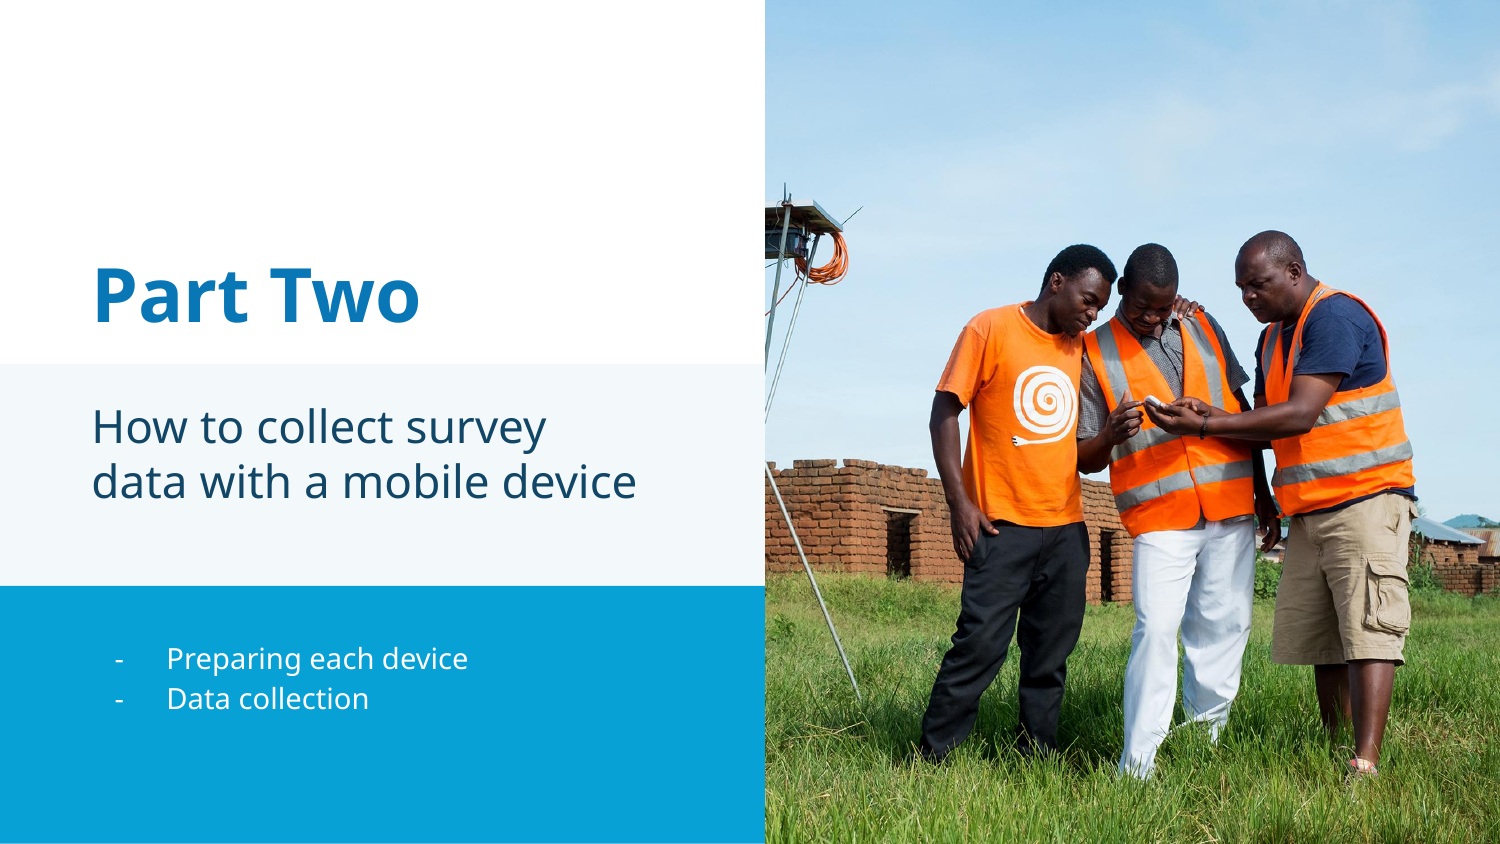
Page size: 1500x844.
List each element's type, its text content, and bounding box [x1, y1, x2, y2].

text_box [0, 363, 765, 844]
text_box Part Two [76, 219, 693, 359]
picture [765, 0, 1500, 844]
text_box How to collect survey data with a mobile device [76, 382, 664, 554]
text_box Preparing each device Data collection [76, 620, 693, 733]
